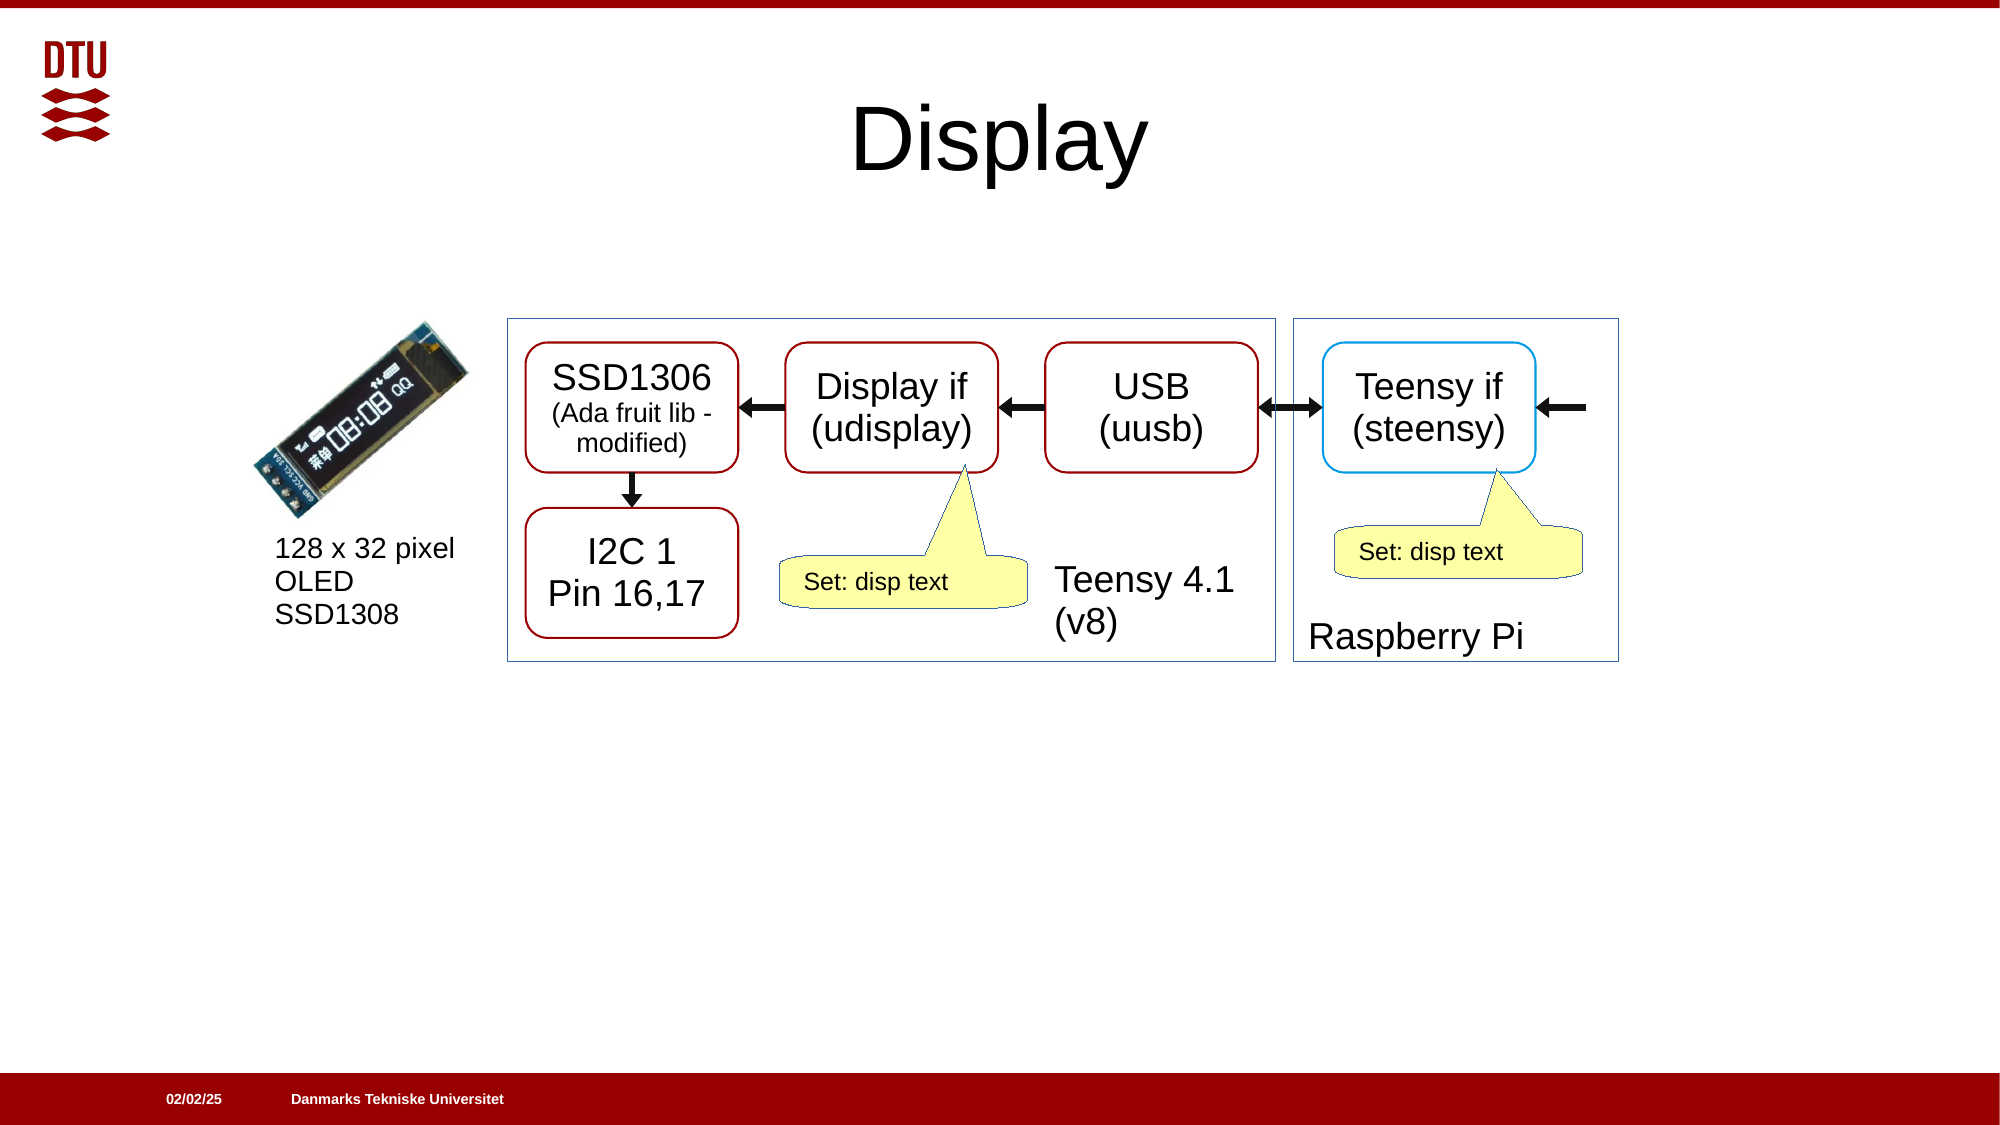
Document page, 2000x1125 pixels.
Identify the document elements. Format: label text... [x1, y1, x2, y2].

title Display [99, 44, 1900, 233]
text_box USB (uusb) [1045, 342, 1258, 473]
text_box Teensy if (steensy) [1322, 342, 1536, 473]
text_box Teensy 4.1 (v8) [1039, 550, 1261, 650]
text_box SSD1306 (Ada fruit lib - modified) [525, 342, 739, 473]
text_box Raspberry Pi [1293, 608, 1540, 666]
picture [236, 315, 474, 525]
text_box Set: disp text [779, 464, 1028, 609]
text_box I2C 1 Pin 16,17 [525, 507, 739, 638]
text_box Display if (udisplay) [785, 342, 999, 473]
text_box Set: disp text [1334, 468, 1583, 579]
text_box 128 x 32 pixel OLED SSD1308 [259, 525, 471, 638]
